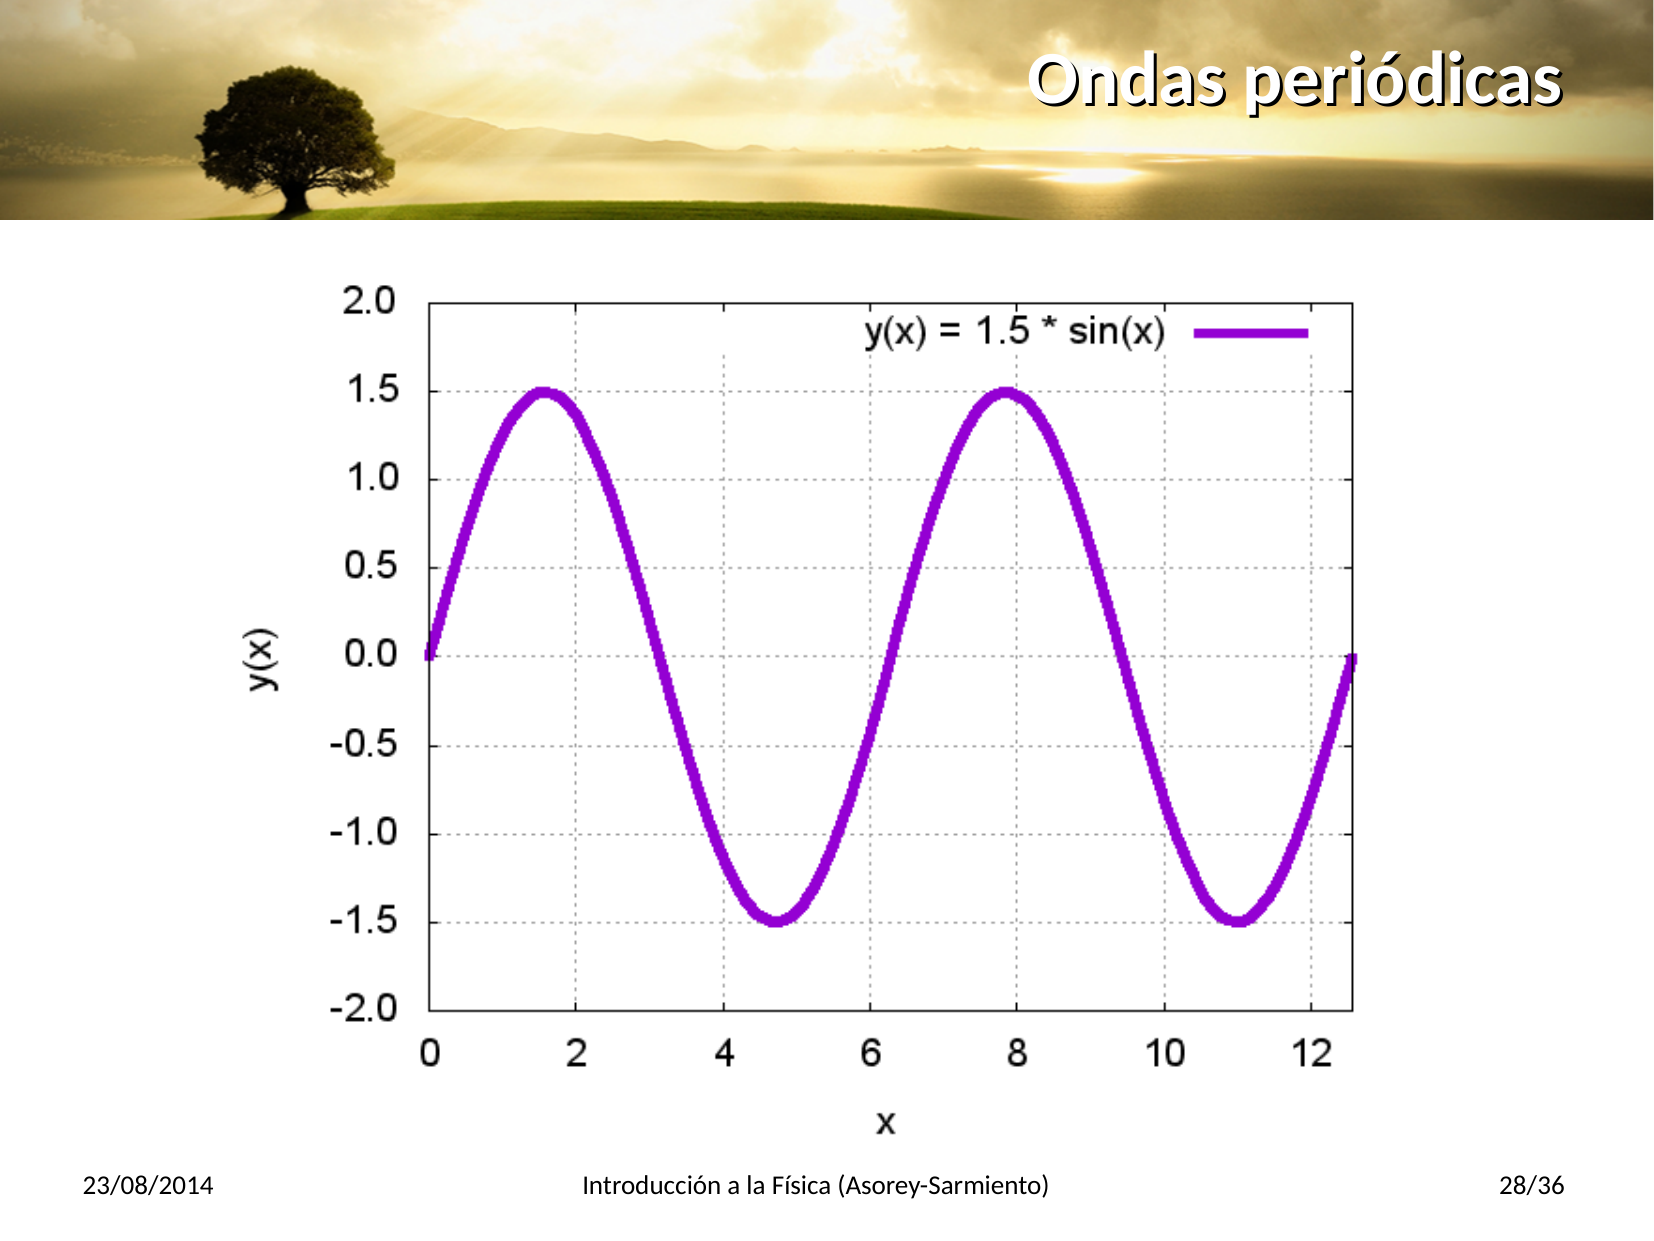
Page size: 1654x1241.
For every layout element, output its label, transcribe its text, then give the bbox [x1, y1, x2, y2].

title Ondas periódicas [75, 19, 1564, 151]
picture [0, 0, 1654, 220]
picture [226, 254, 1427, 1156]
